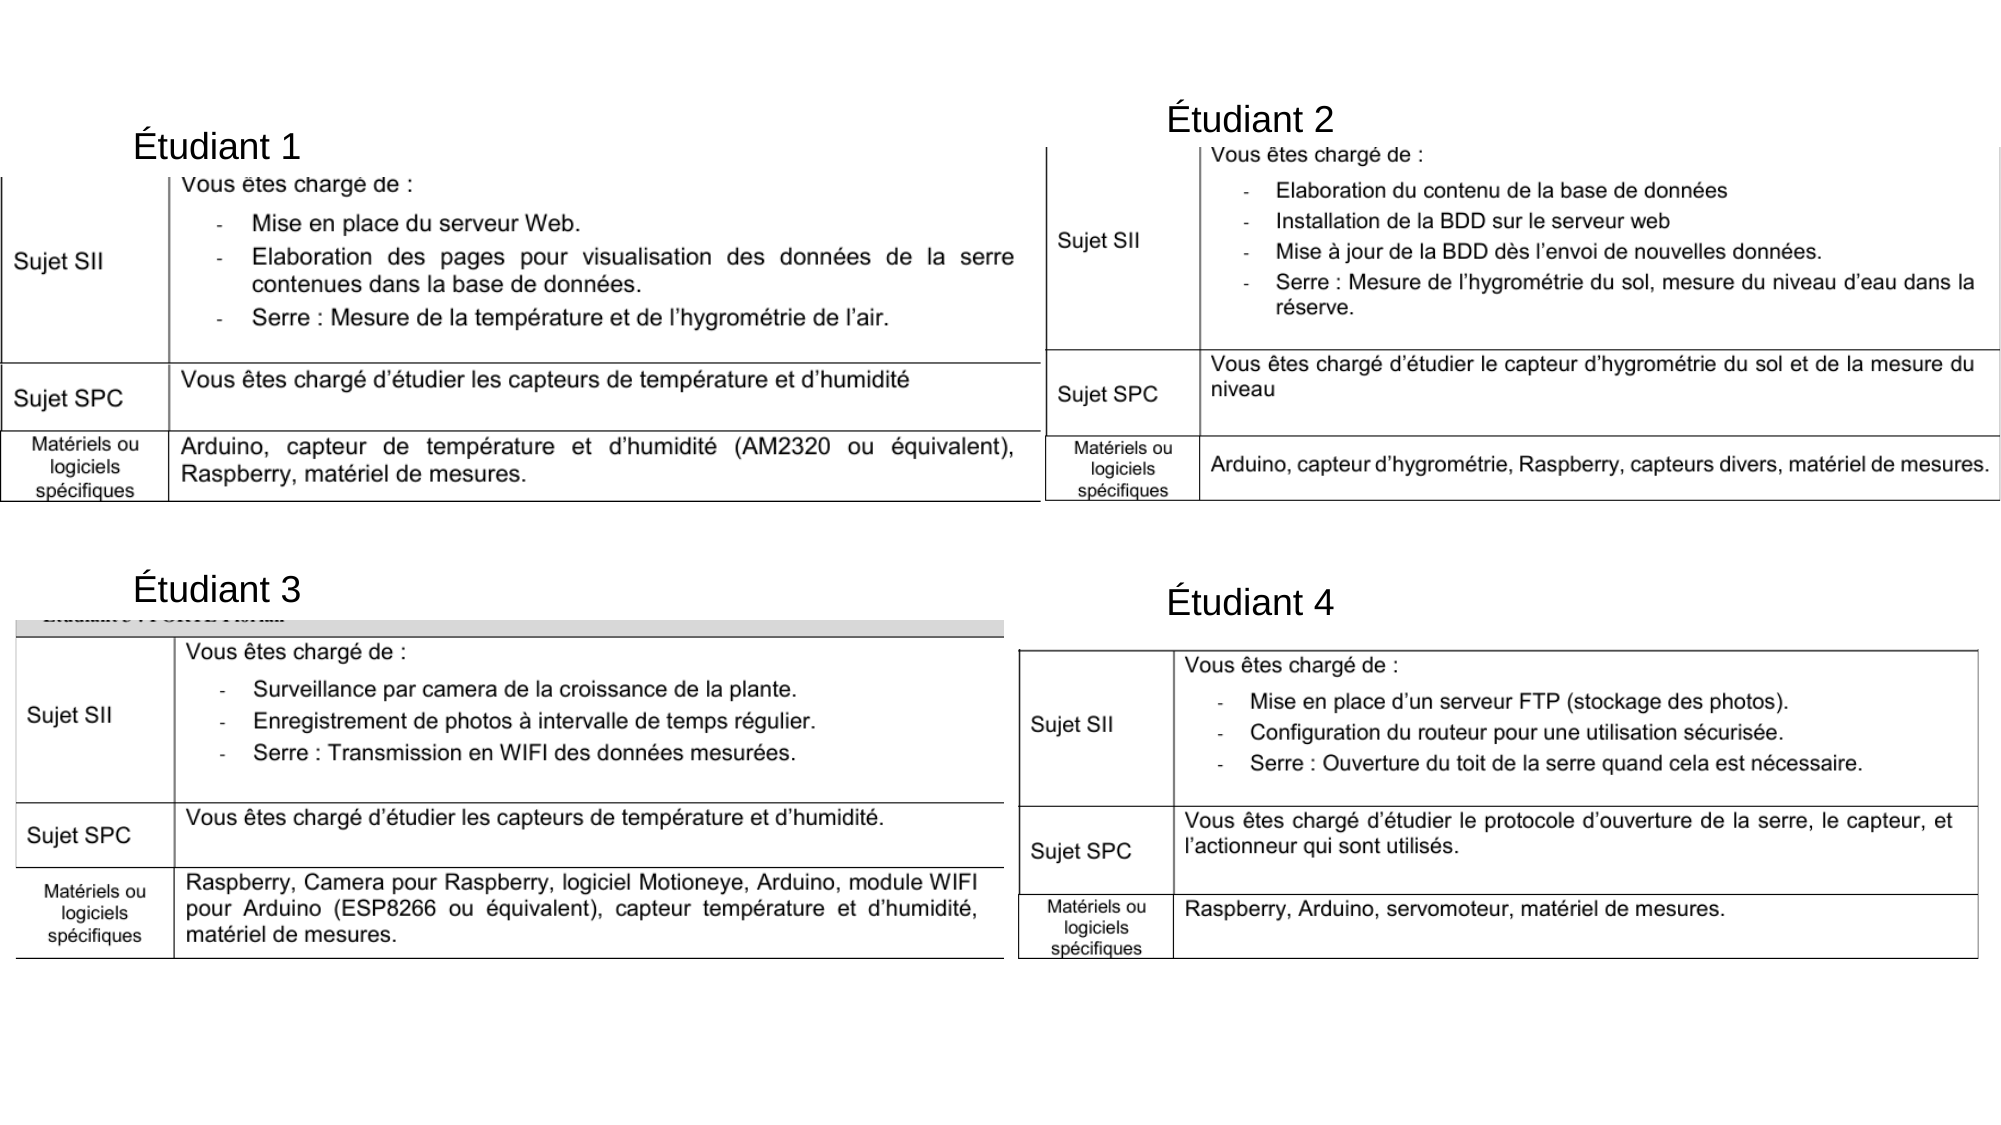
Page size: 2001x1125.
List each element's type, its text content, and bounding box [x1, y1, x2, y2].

text_box Étudiant 1 [118, 118, 591, 175]
picture [0, 177, 1041, 502]
picture [15, 620, 1004, 959]
text_box Étudiant 3 [118, 561, 591, 618]
text_box Étudiant 2 [1151, 90, 1625, 148]
text_box Étudiant 4 [1151, 574, 1625, 632]
picture [1017, 649, 1979, 959]
picture [1044, 147, 2001, 502]
